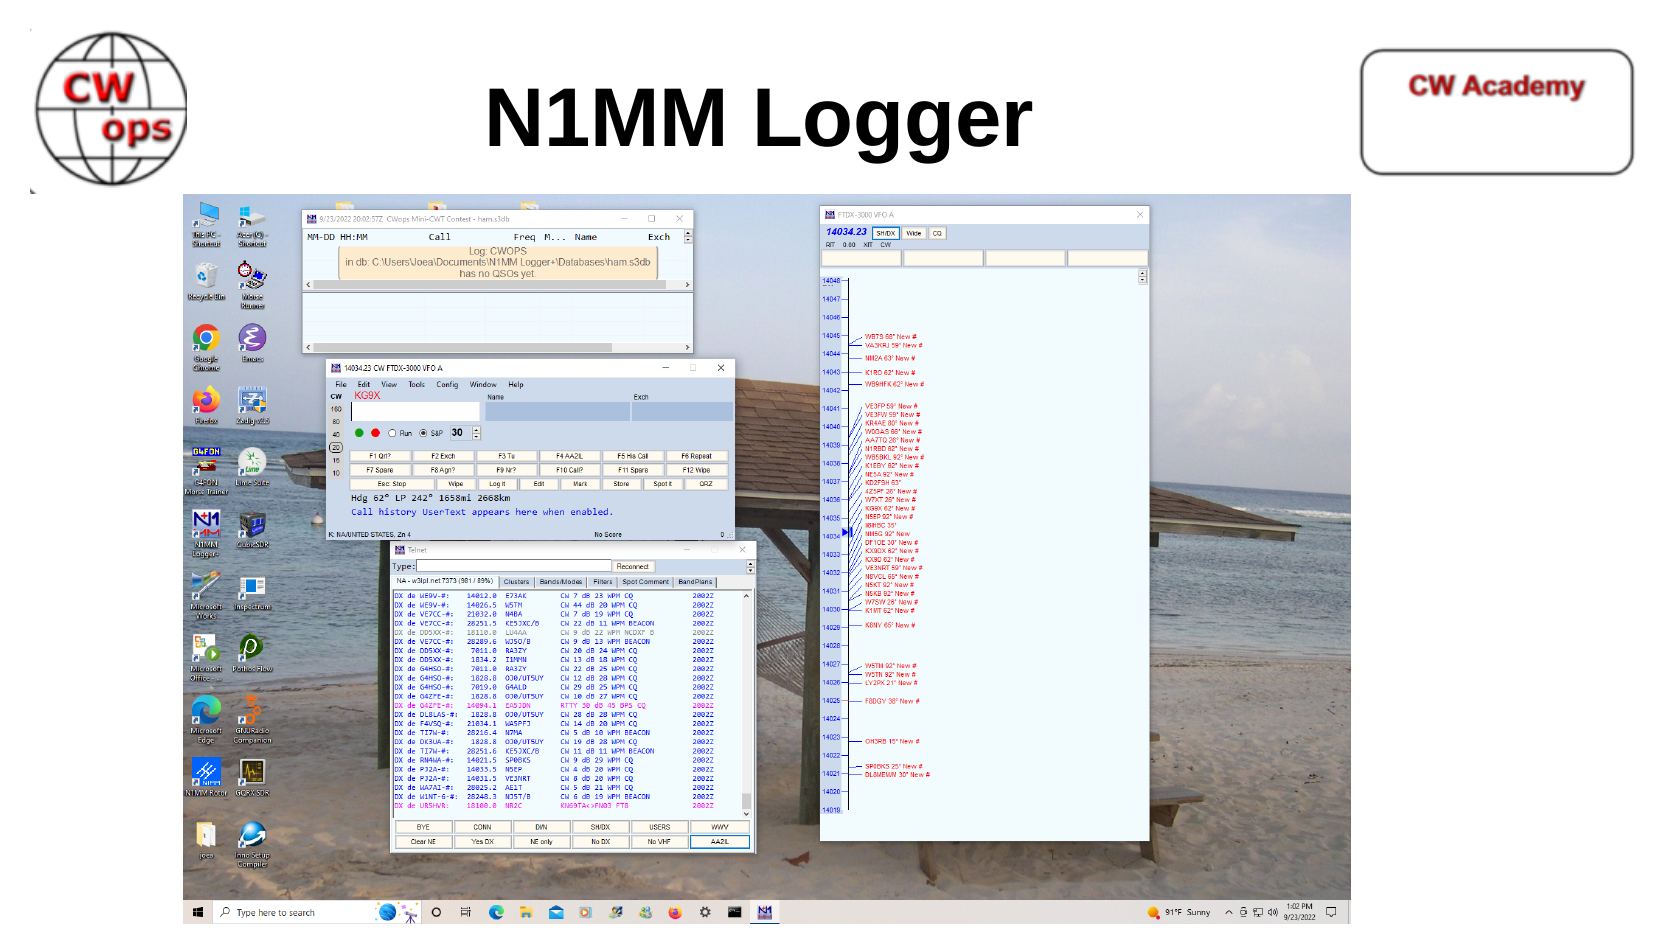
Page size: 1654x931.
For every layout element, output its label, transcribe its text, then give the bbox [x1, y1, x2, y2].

picture [30, 29, 187, 39]
picture [1350, 37, 1640, 186]
picture [183, 194, 1351, 925]
title N1MM Logger [15, 39, 1504, 196]
